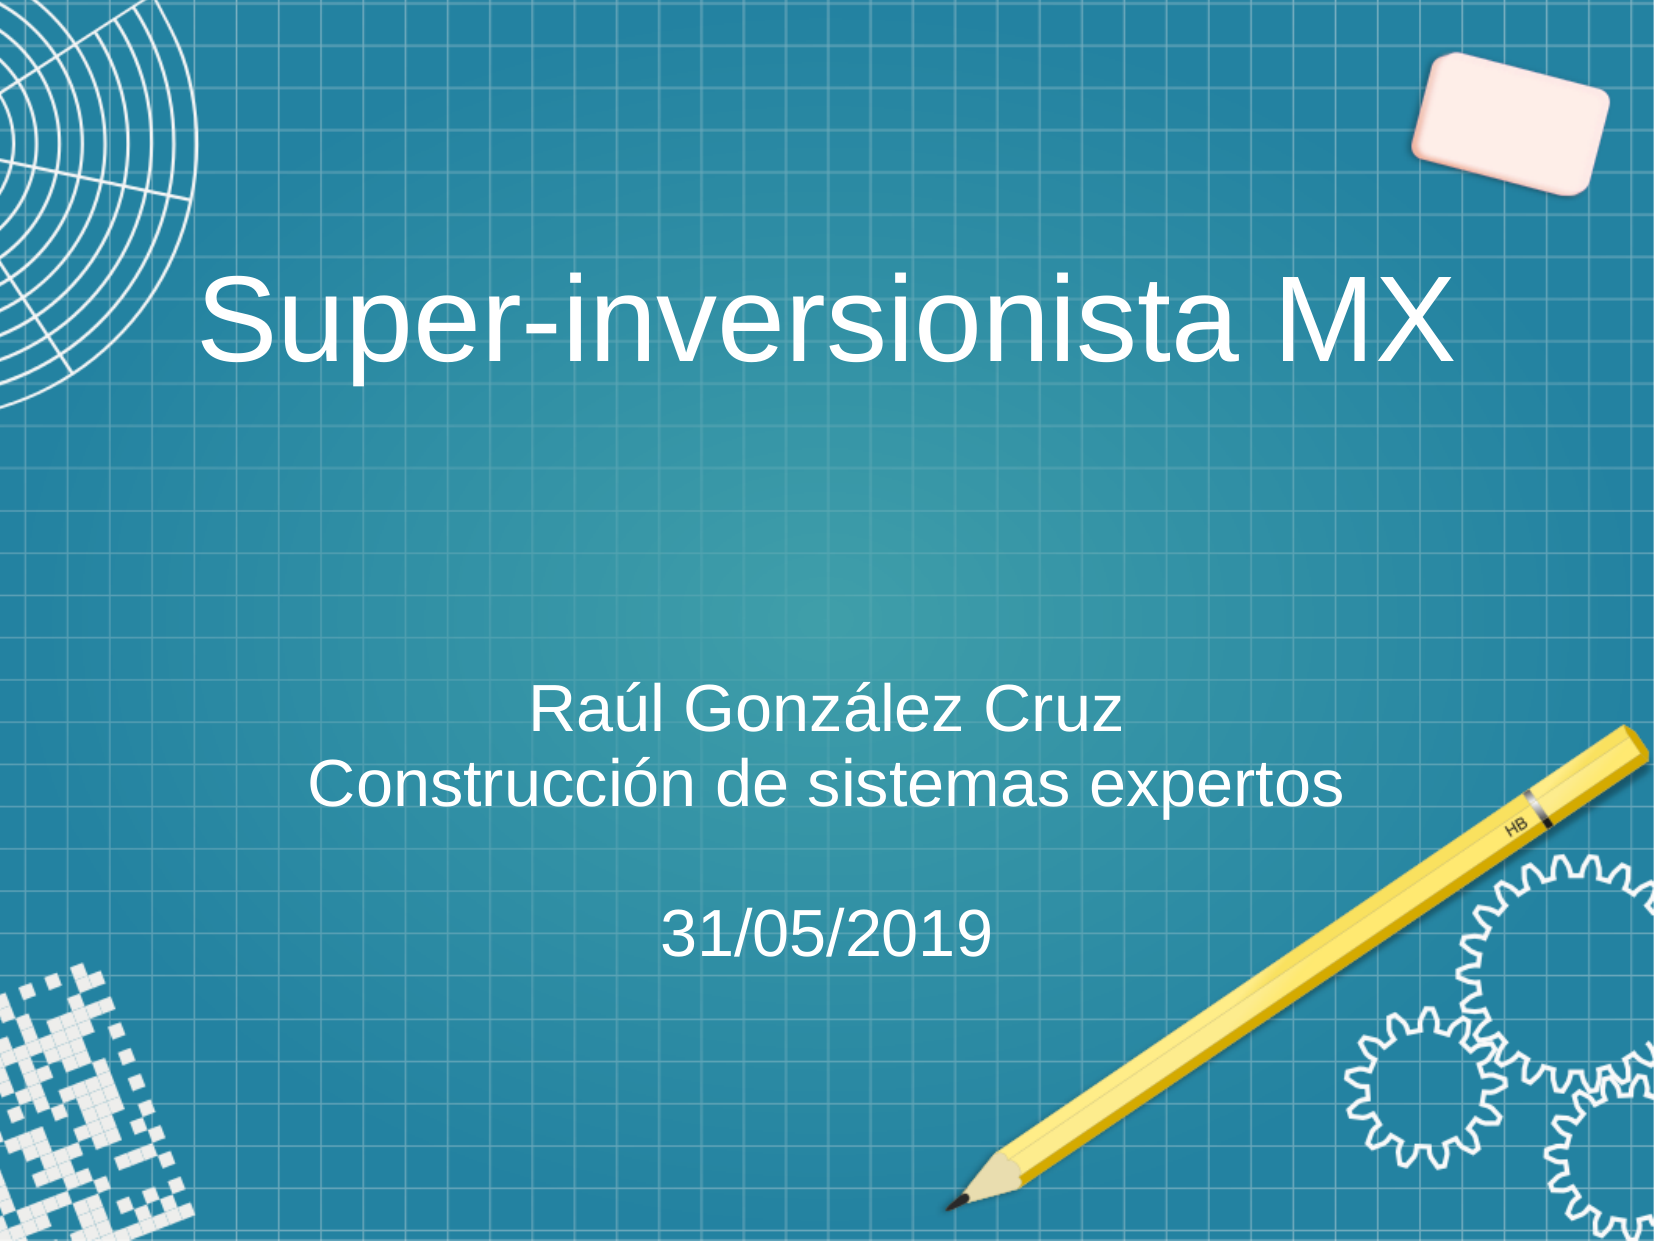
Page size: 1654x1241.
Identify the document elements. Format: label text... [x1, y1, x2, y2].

subtitle Raúl González Cruz Construcción de sistemas expertos 31/05/2019 [82, 519, 1571, 1123]
title Super-inversionista MX [82, 177, 1571, 461]
picture [0, 0, 1654, 1241]
